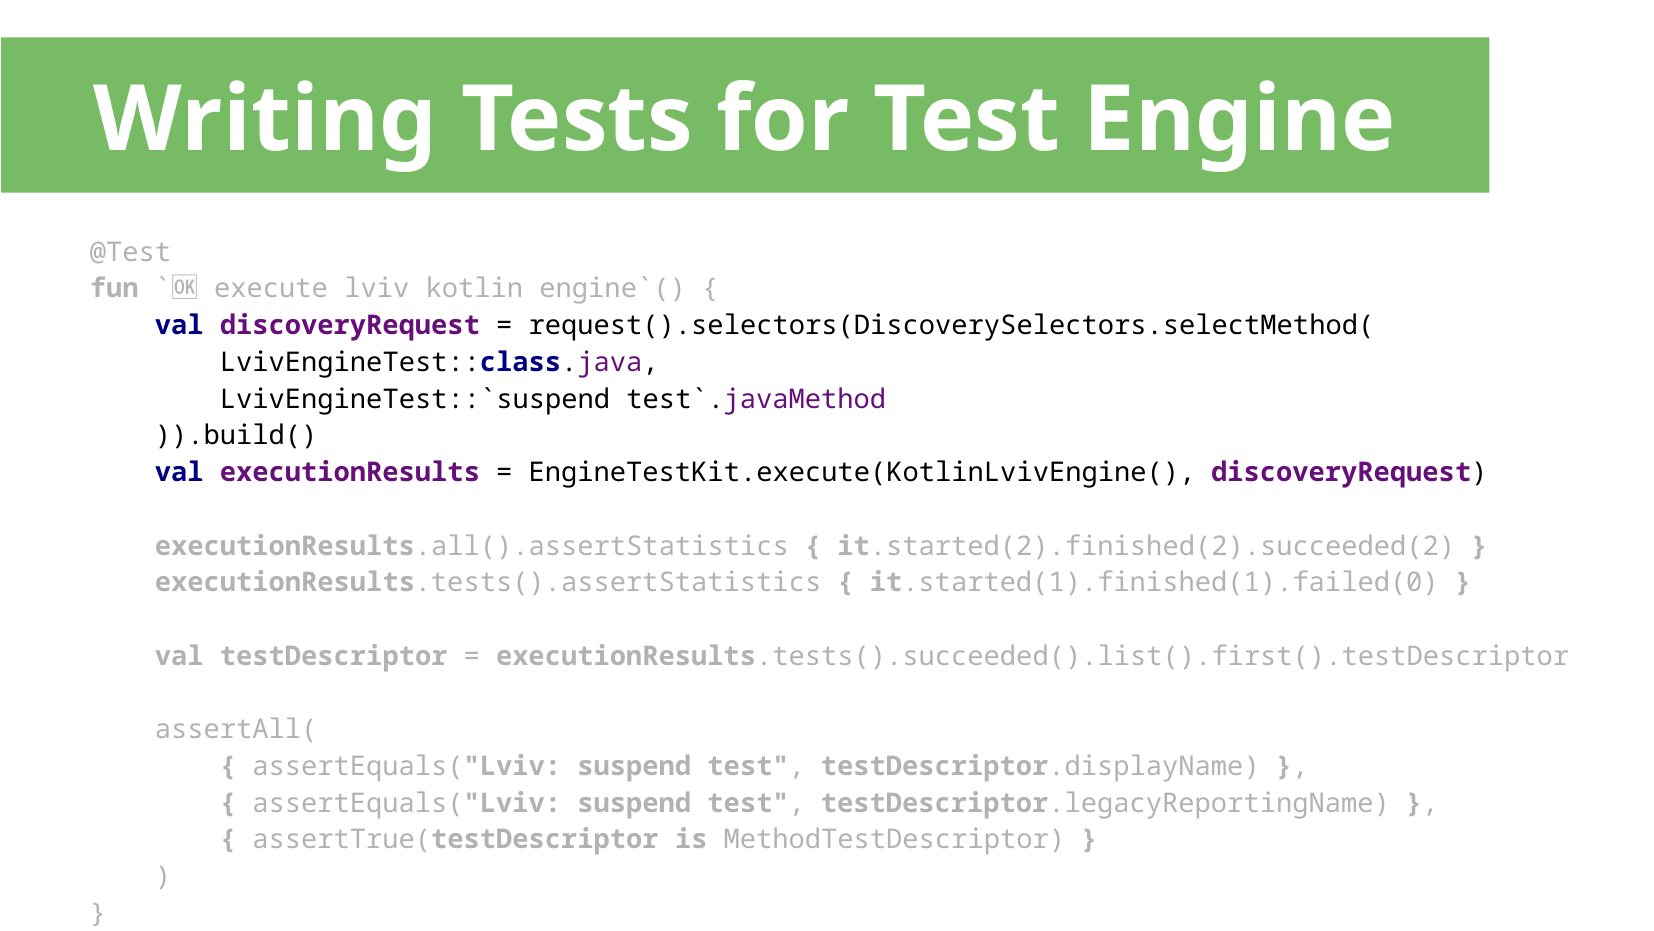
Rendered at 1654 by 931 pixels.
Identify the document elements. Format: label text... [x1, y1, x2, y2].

title Writing Tests for Test Engine [1, 37, 1490, 193]
text_box @Test fun `🆗 execute lviv kotlin engine`() { val discoveryRequest = request().selectors(DiscoverySelectors.selectMethod( LvivEngineTest::class.java, LvivEngineTest::`suspend test`.javaMethod )).build() val executionResults = EngineTestKit.execute(KotlinLvivEngine(), discoveryRequest) executionResults.all().assertStatistics { it.started(2).finished(2).succeeded(2) } executionResults.tests().assertStatistics { it.started(1).finished(1).failed(0) } val testDescriptor = executionResults.tests().succeeded().list().first().testDescriptor assertAll( { assertEquals("Lviv: suspend test", testDescriptor.displayName) }, { assertEquals("Lviv: suspend test", testDescriptor.legacyReportingName) }, { assertTrue(testDescriptor is MethodTestDescriptor) } ) } [75, 225, 1584, 858]
